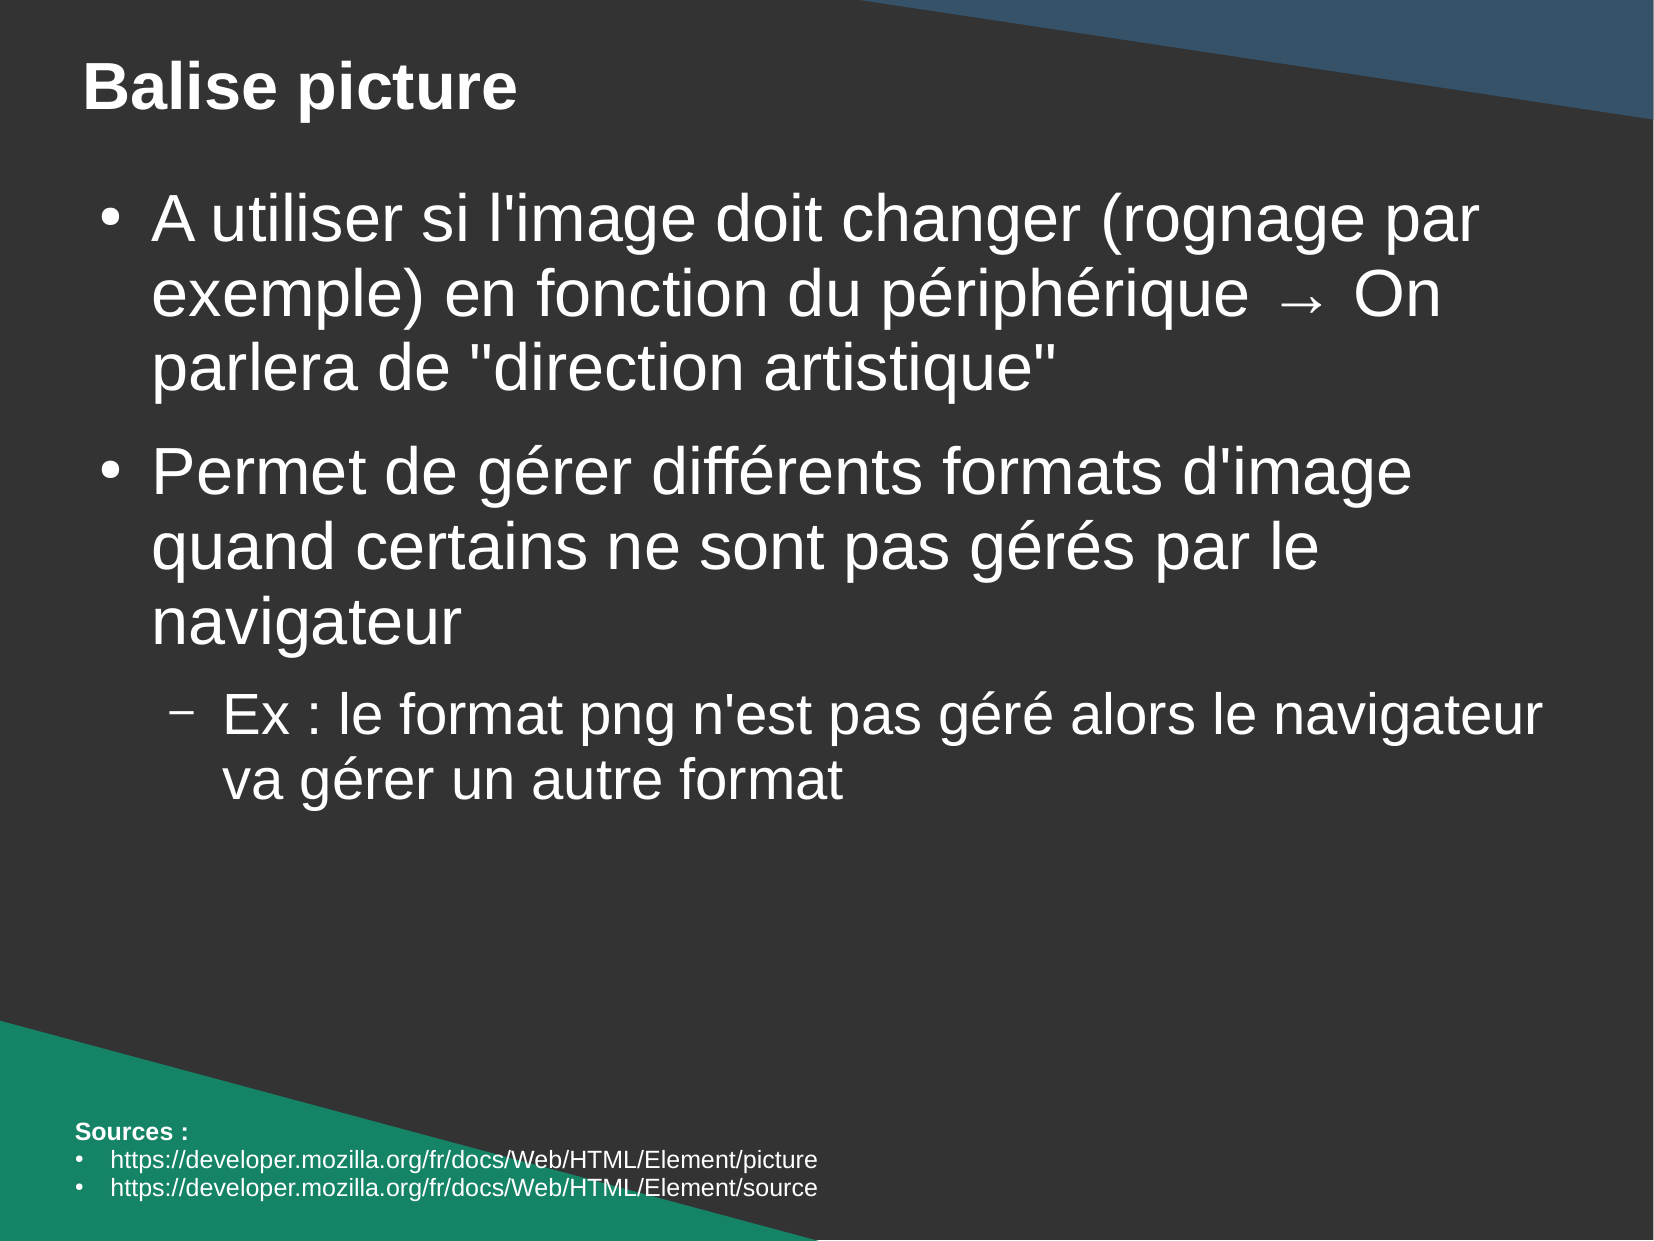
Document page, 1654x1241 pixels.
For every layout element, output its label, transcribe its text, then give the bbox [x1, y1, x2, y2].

text_box [0, 1020, 332, 1241]
text_box Sources : https://developer.mozilla.org/fr/docs/Web/HTML/Element/picture https://developer.mozilla.org/fr/docs/Web/HTML/Element/source [60, 1110, 1546, 1241]
list A utiliser si l'image doit changer (rognage par exemple) en fonction du périphérique → On parlera de "direction artistique" Permet de gérer différents formats d'image quand certains ne sont pas gérés par le navigateur Ex : le format png n'est pas géré alors le navigateur va gérer un autre format [80, 180, 1605, 1040]
title Balise picture [82, 49, 1571, 162]
text_box [859, 0, 1654, 120]
